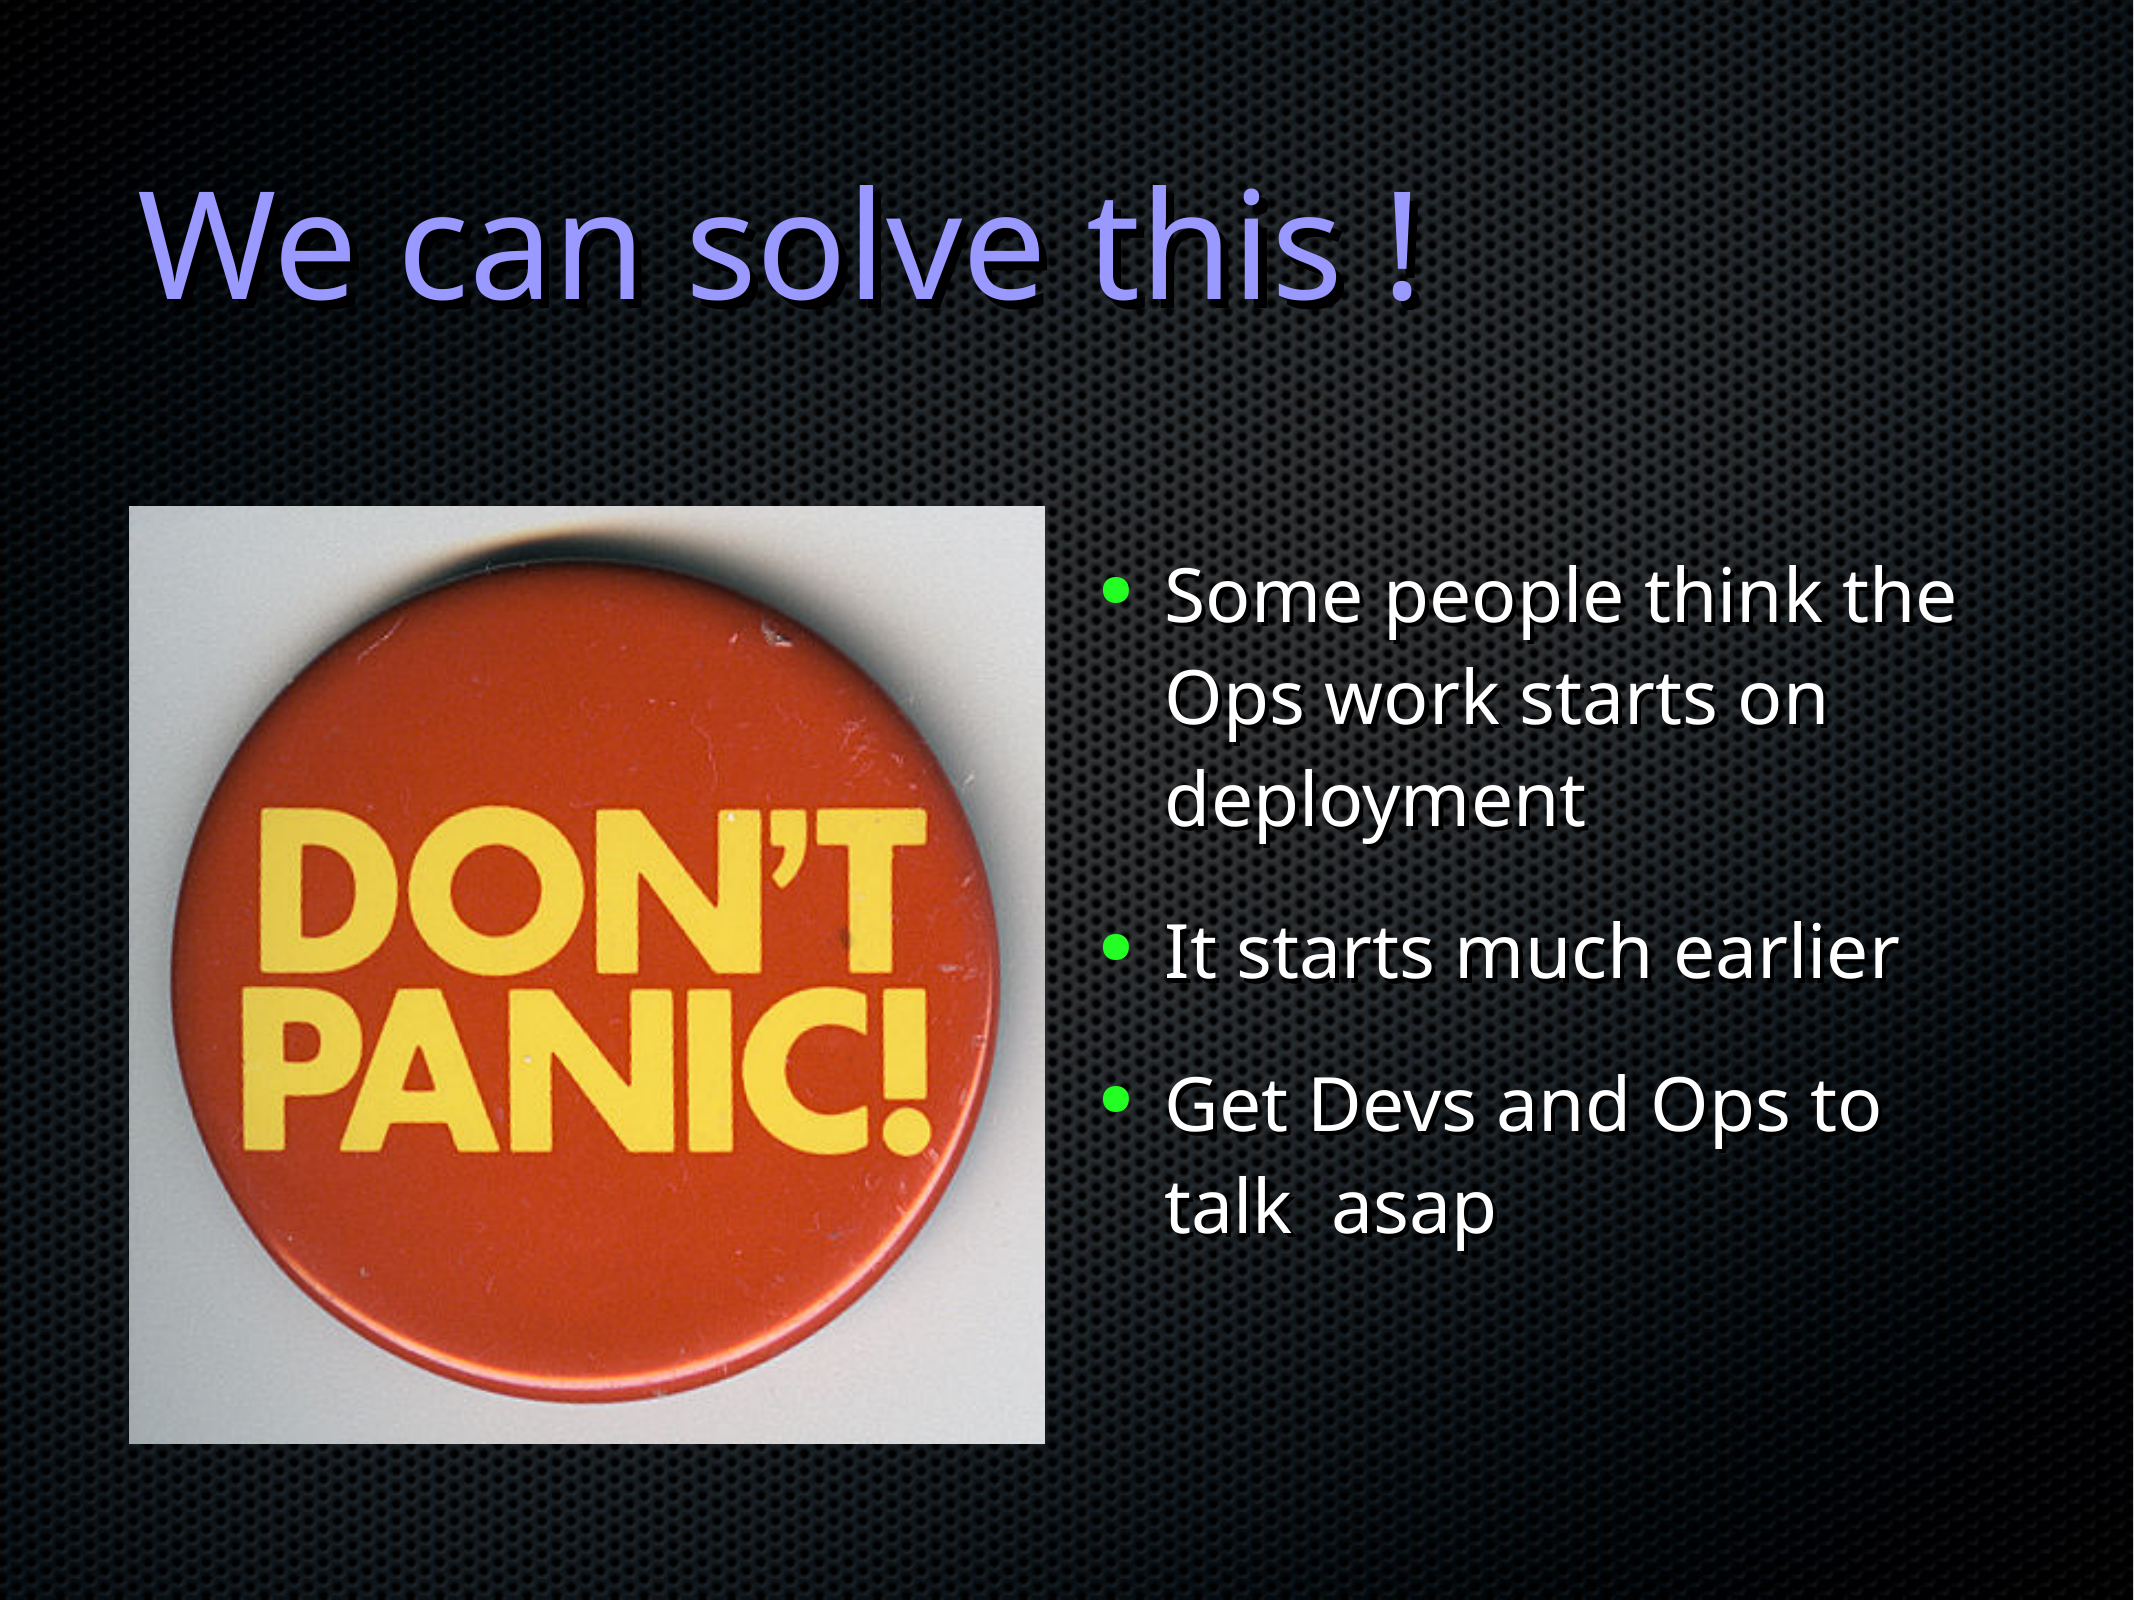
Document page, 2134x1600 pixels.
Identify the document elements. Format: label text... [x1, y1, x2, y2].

picture [0, 0, 2134, 1600]
list Some people think the Ops work starts on deployment It starts much earlier Get Devs and Ops to talk asap [1089, 405, 2005, 1545]
title We can solve this ! [129, 33, 2005, 451]
